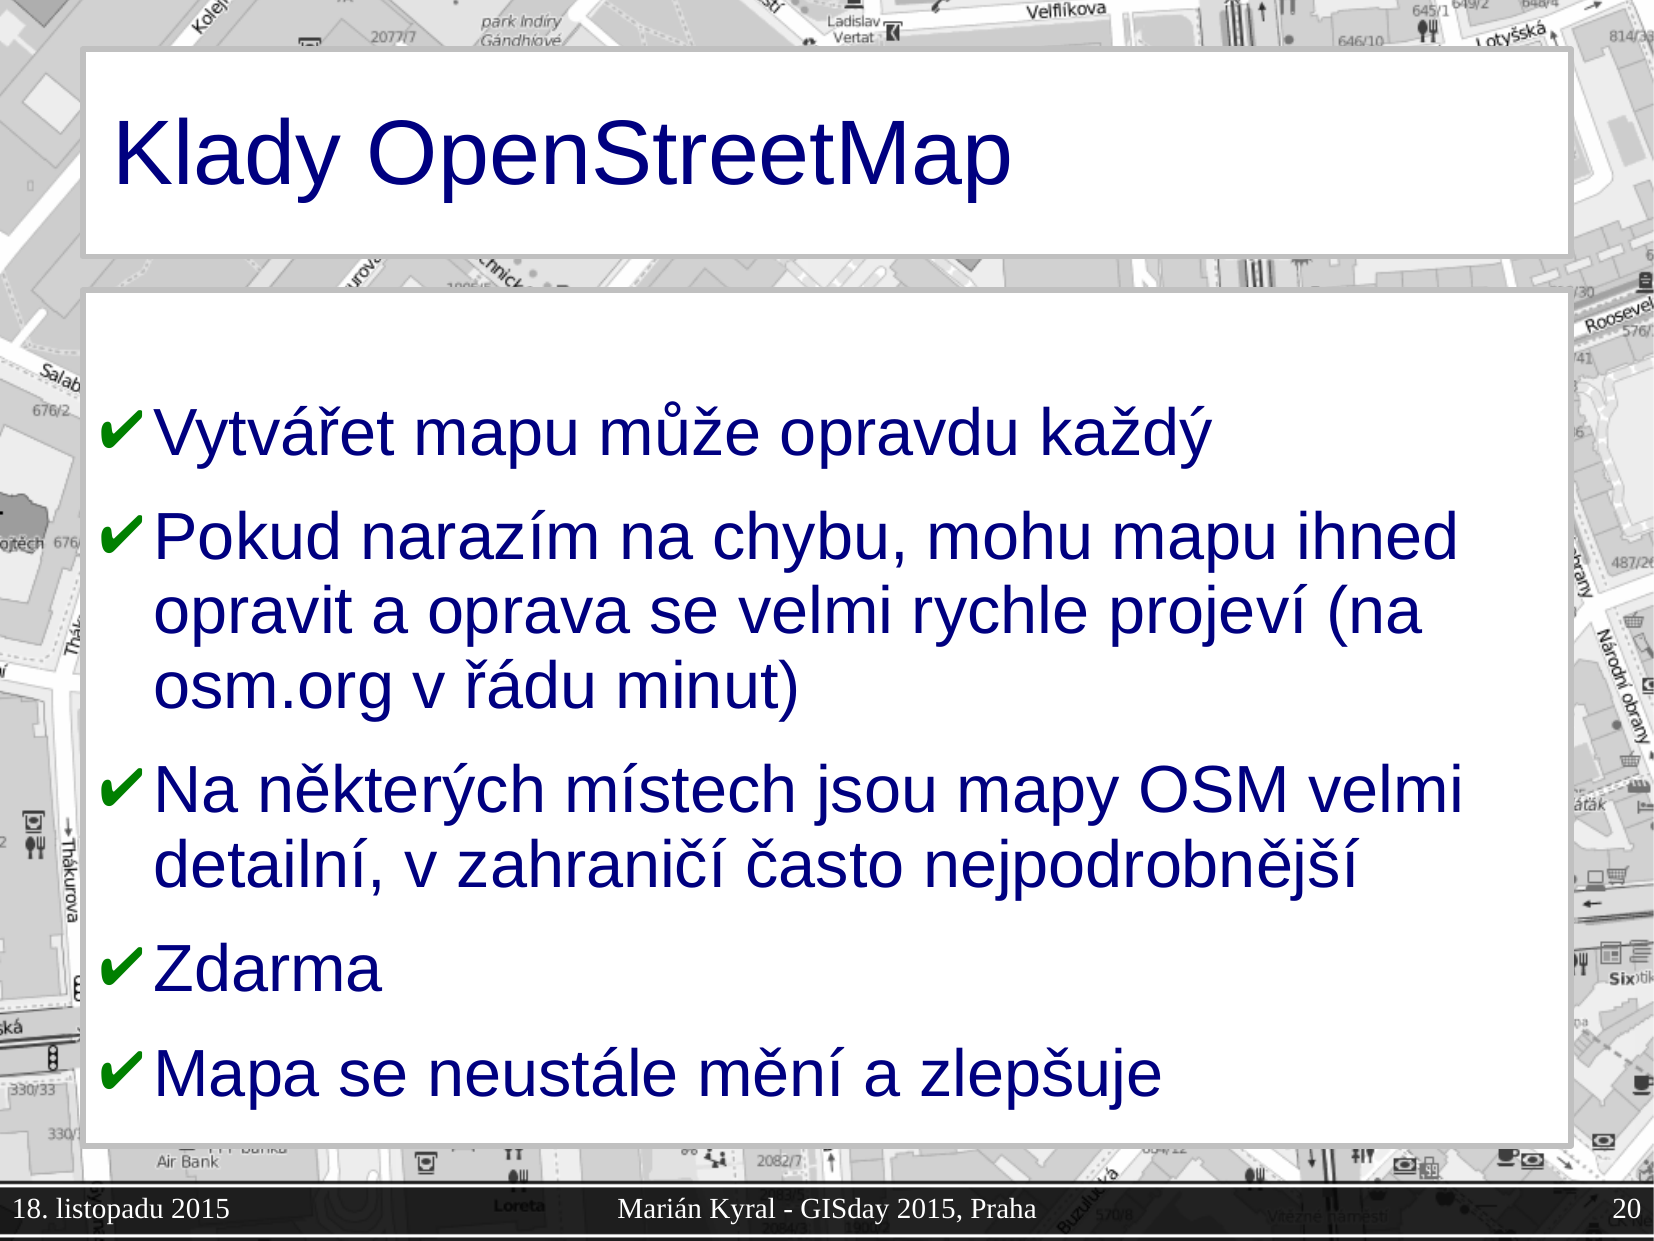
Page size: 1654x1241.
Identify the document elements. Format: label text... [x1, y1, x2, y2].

list Vytvářet mapu může opravdu každý Pokud narazím na chybu, mohu mapu ihned opravit a oprava se velmi rychle projeví (na osm.org v řádu minut) Na některých místech jsou mapy OSM velmi detailní, v zahraničí často nejpodrobnější Zdarma Mapa se neustále mění a zlepšuje [82, 290, 1571, 1146]
picture [0, 0, 1654, 1241]
title Klady OpenStreetMap [82, 49, 1571, 257]
